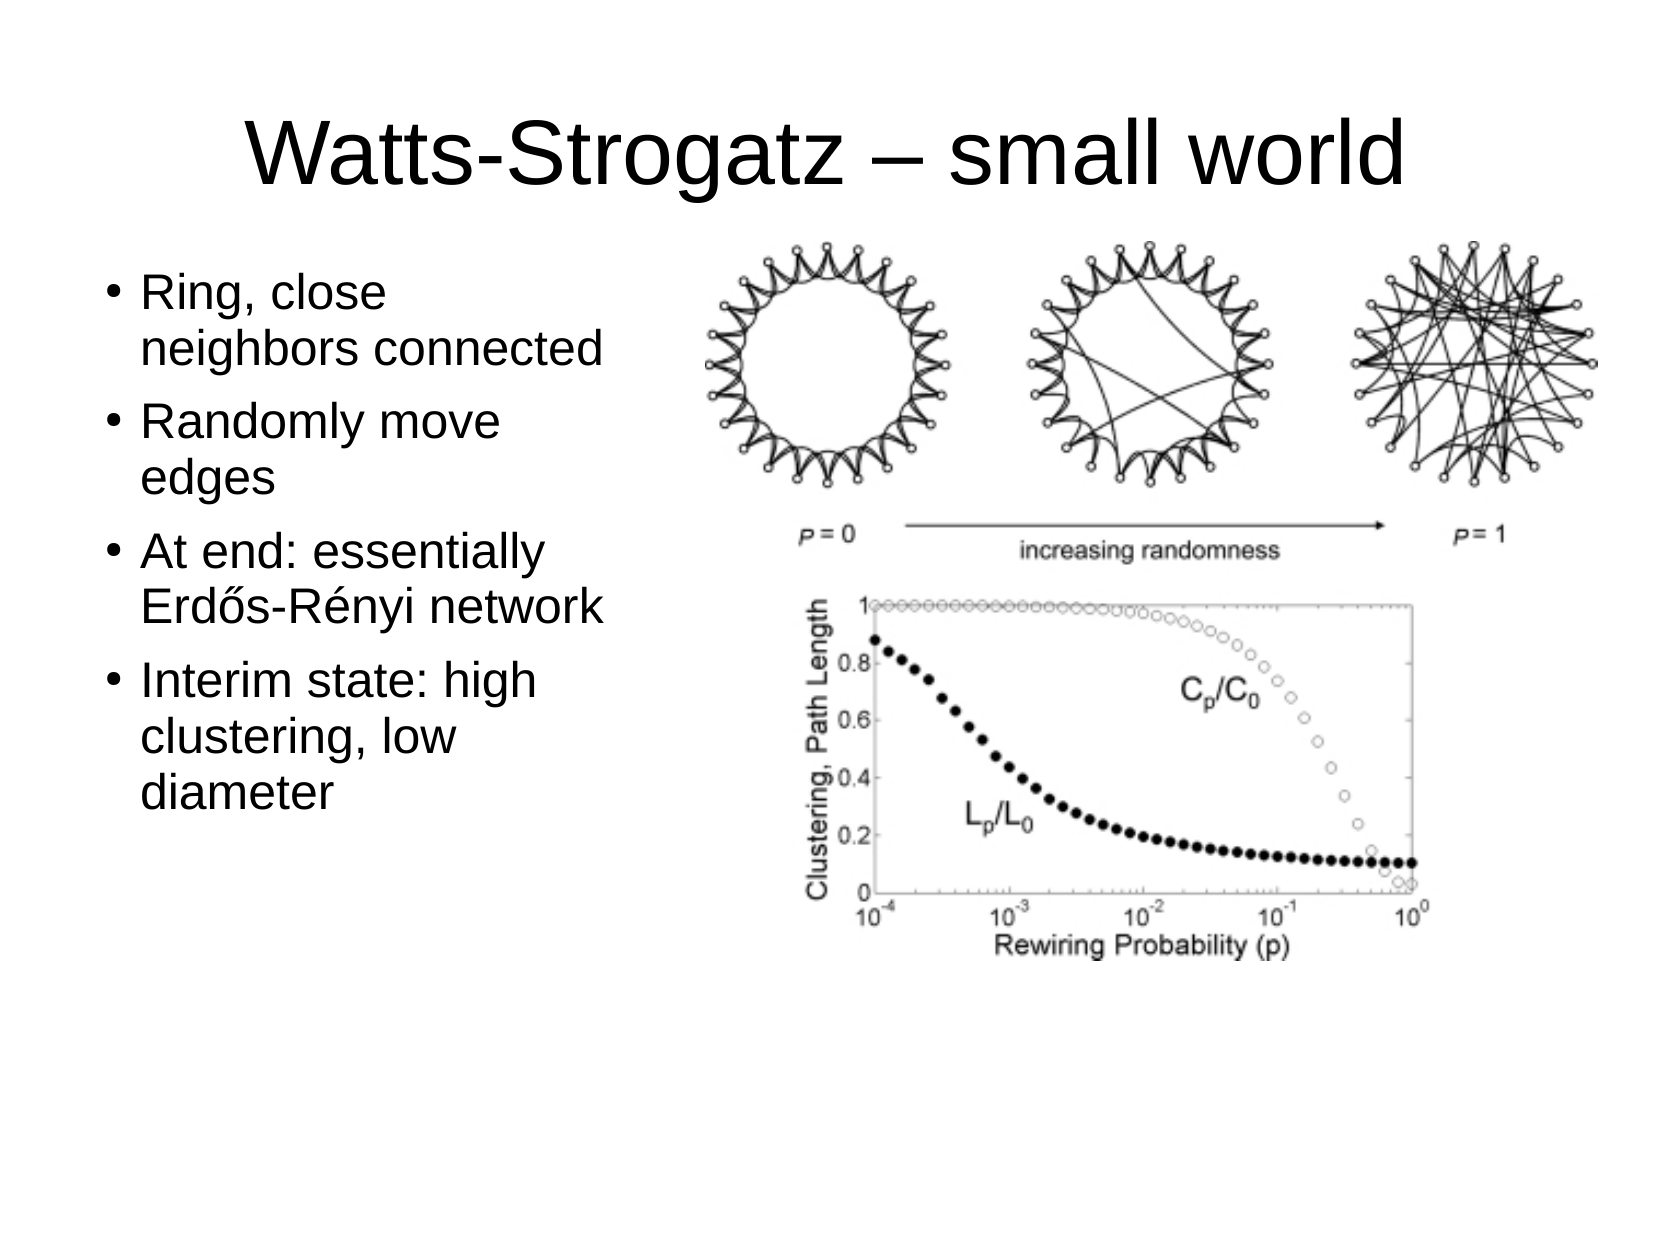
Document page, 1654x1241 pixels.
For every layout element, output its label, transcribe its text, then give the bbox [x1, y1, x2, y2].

picture [705, 241, 1598, 962]
title Watts-Strogatz – small world [82, 49, 1571, 257]
text_box Ring, close neighbors connected Randomly move edges At end: essentially Erdős-Rényi network Interim state: high clustering, low diameter [90, 256, 631, 1021]
